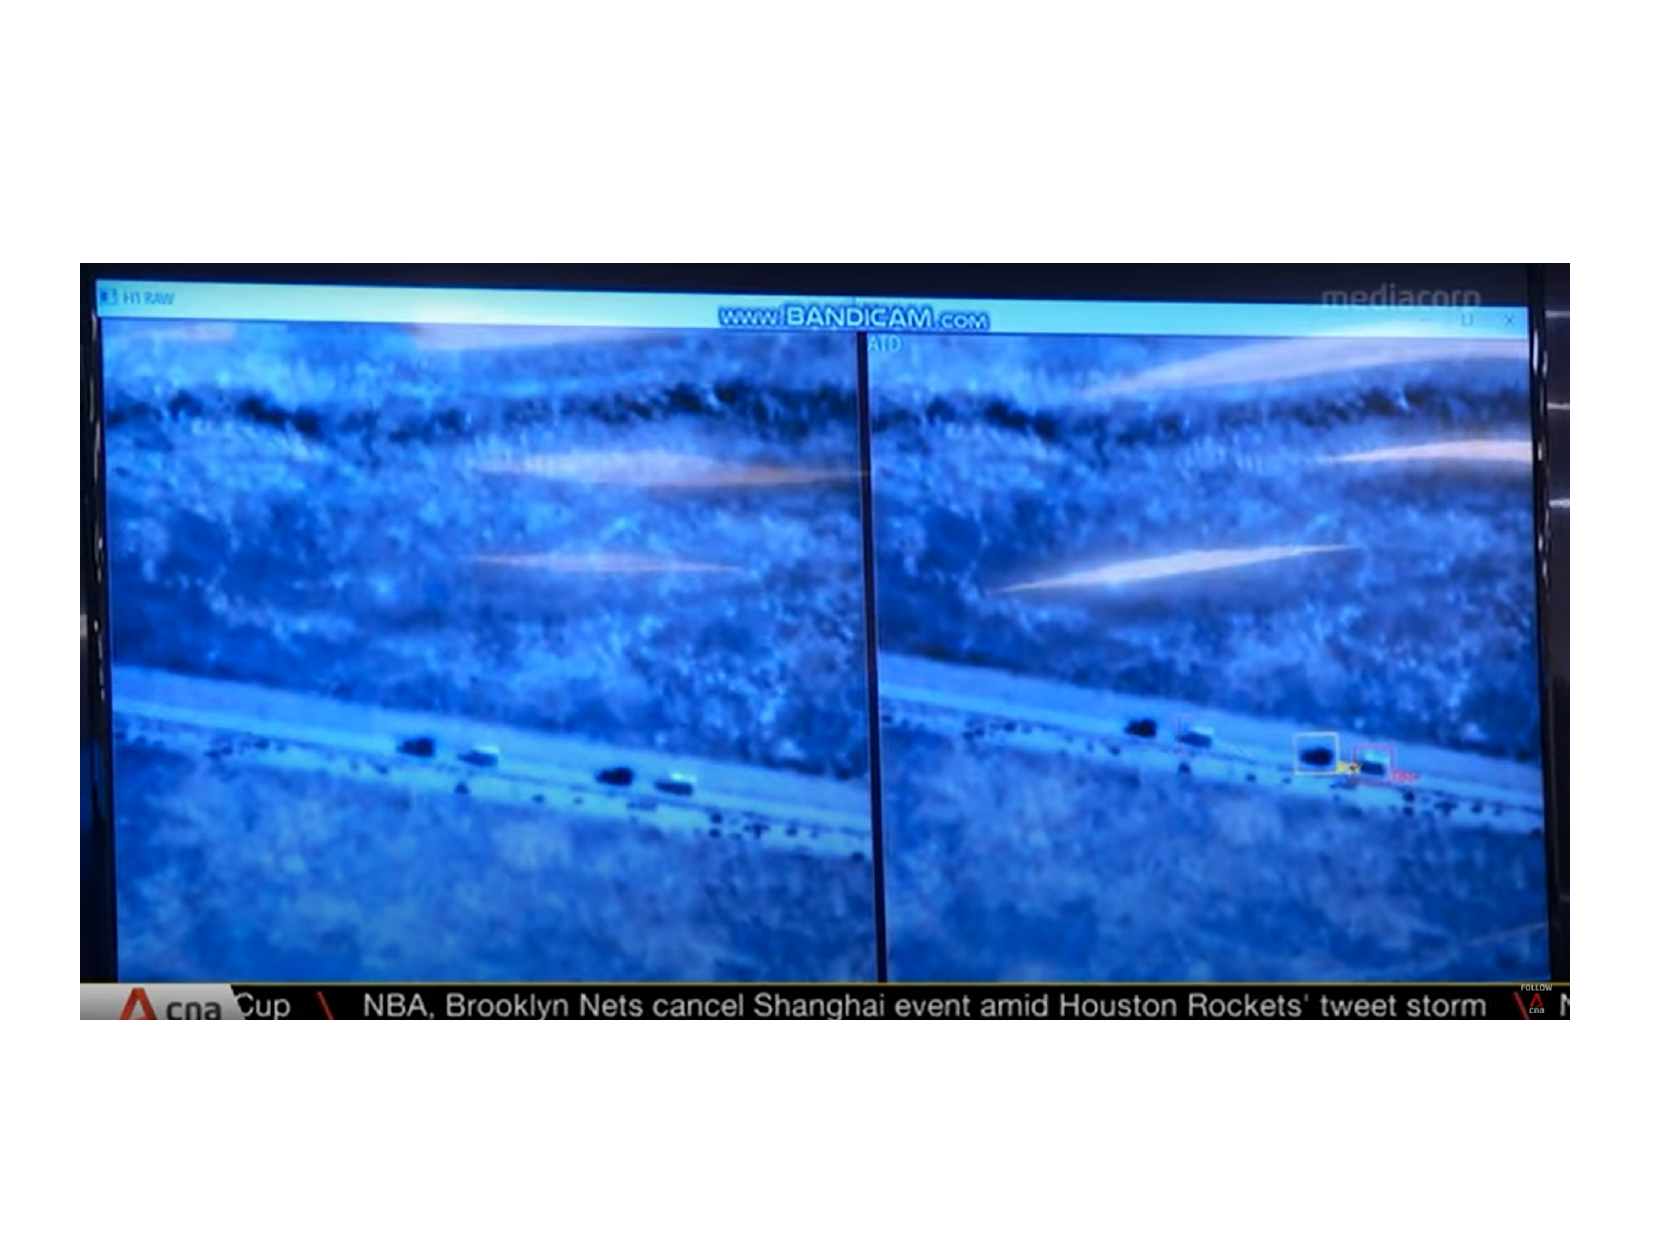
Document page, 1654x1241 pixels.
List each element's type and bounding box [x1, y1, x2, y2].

picture [80, 263, 1570, 1021]
